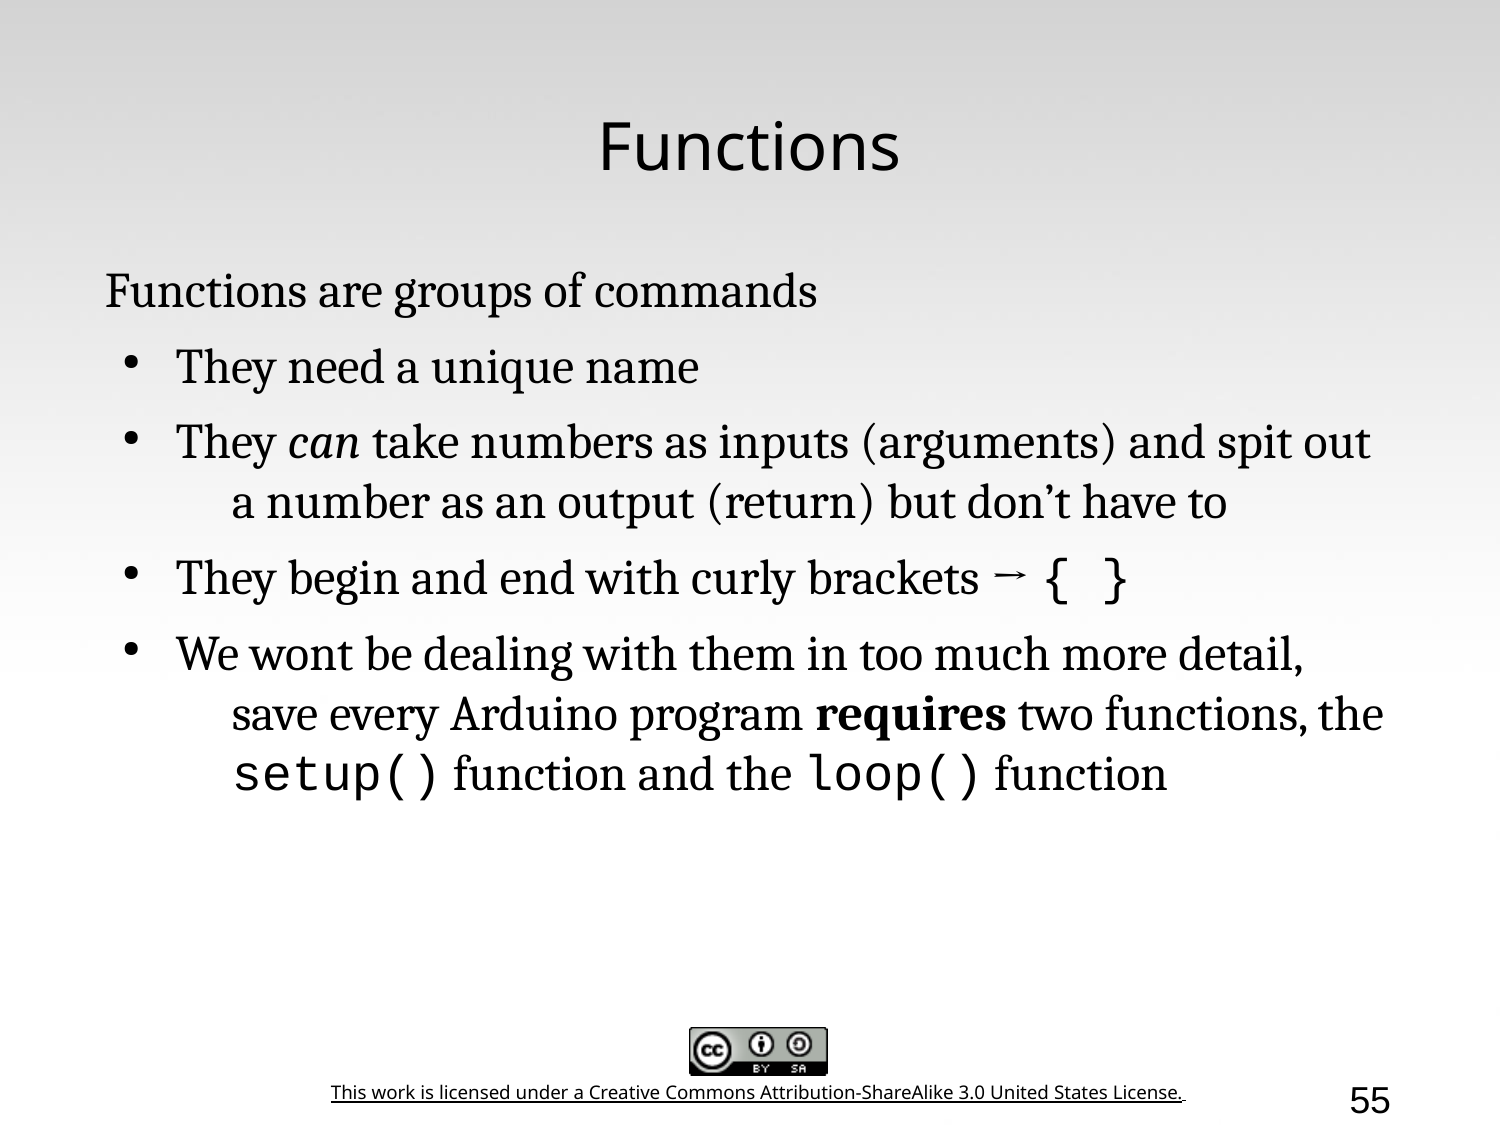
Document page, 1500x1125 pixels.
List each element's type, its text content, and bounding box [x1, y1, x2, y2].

picture [0, 0, 1500, 1125]
list Functions are groups of commands They need a unique name They can take numbers as inputs (arguments) and spit out a number as an output (return) but don’t have to They begin and end with curly brackets → { } We wont be dealing with them in too much more detail, save every Arduino program requires two functions, the setup() function and the loop() function [90, 249, 1411, 925]
title Functions [112, 49, 1388, 238]
